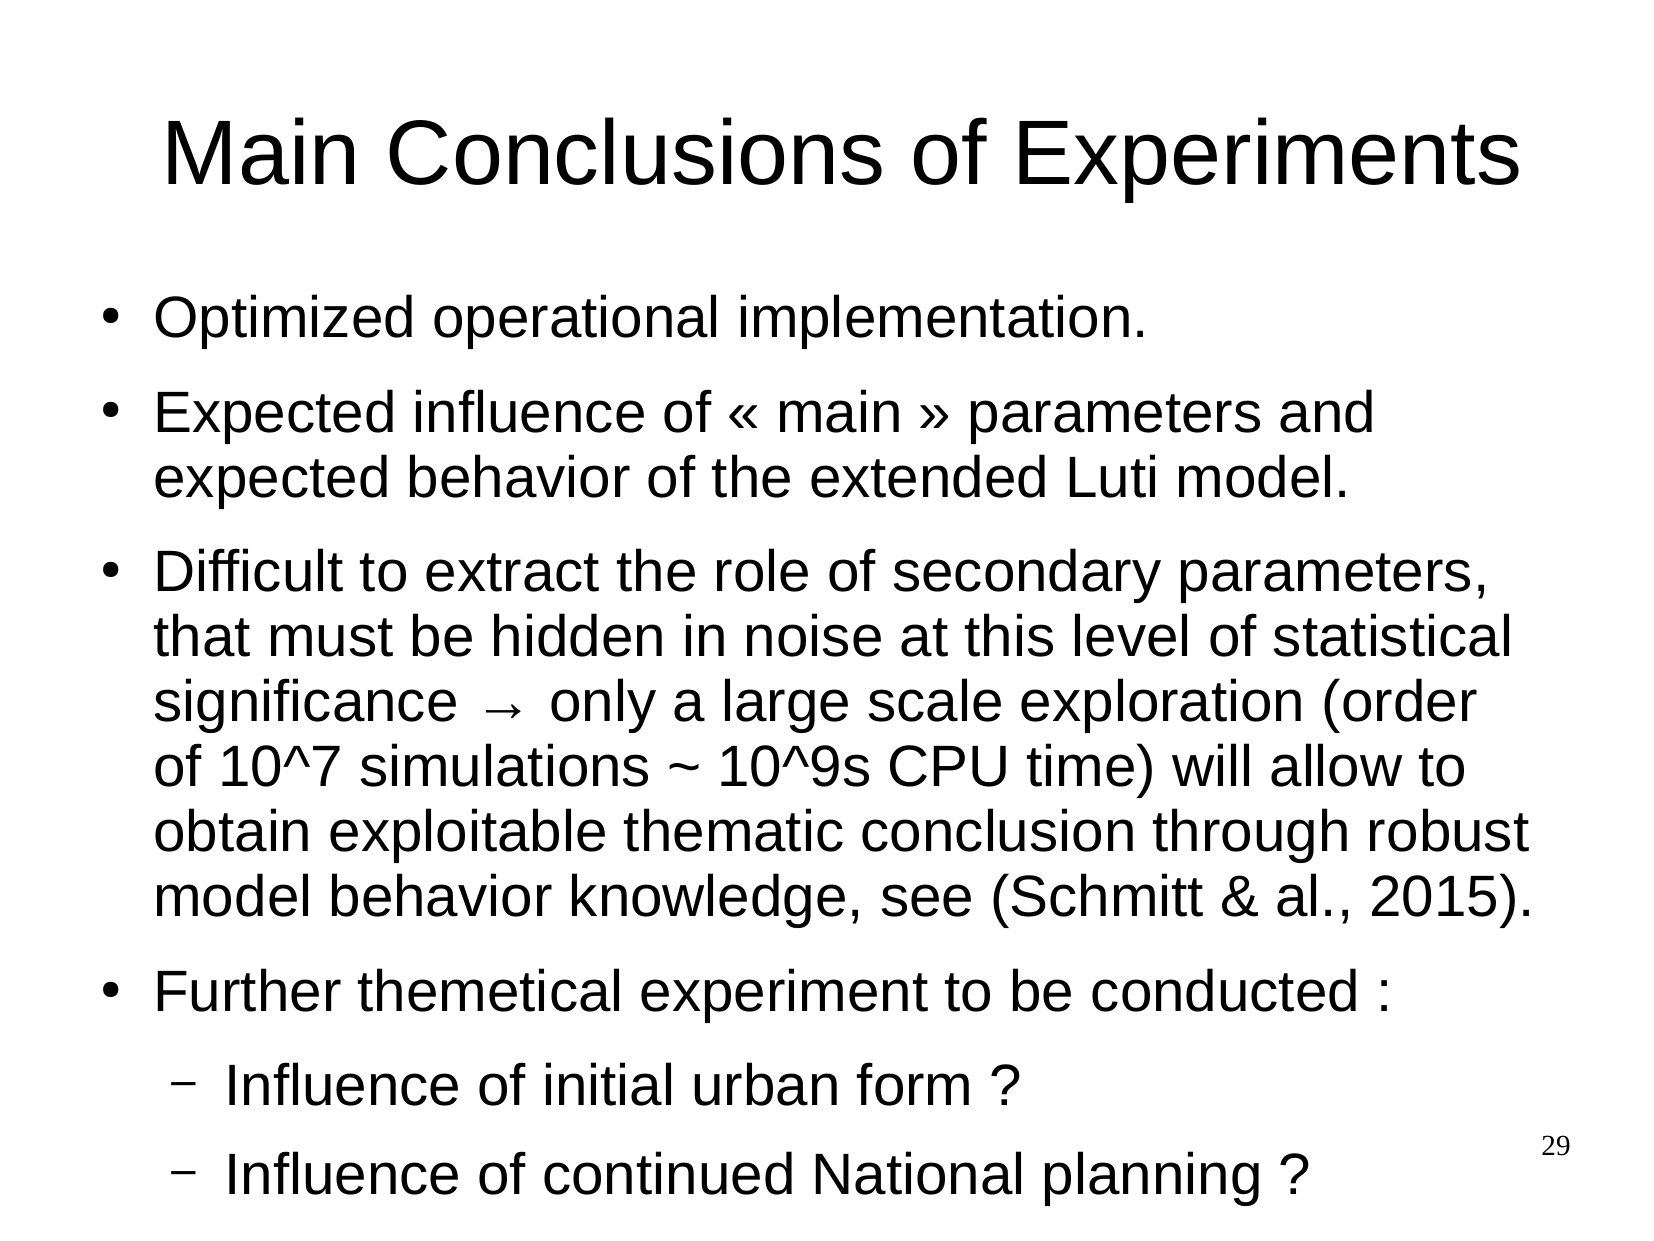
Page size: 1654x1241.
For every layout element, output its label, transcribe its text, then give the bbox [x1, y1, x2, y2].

list Optimized operational implementation. Expected influence of « main » parameters and expected behavior of the extended Luti model. Difficult to extract the role of secondary parameters, that must be hidden in noise at this level of statistical significance → only a large scale exploration (order of 10^7 simulations ~ 10^9s CPU time) will allow to obtain exploitable thematic conclusion through robust model behavior knowledge, see (Schmitt & al., 2015). Further themetical experiment to be conducted : Influence of initial urban form ? Influence of continued National planning ? [82, 284, 1538, 1004]
title Main Conclusions of Experiments [82, 49, 1571, 257]
